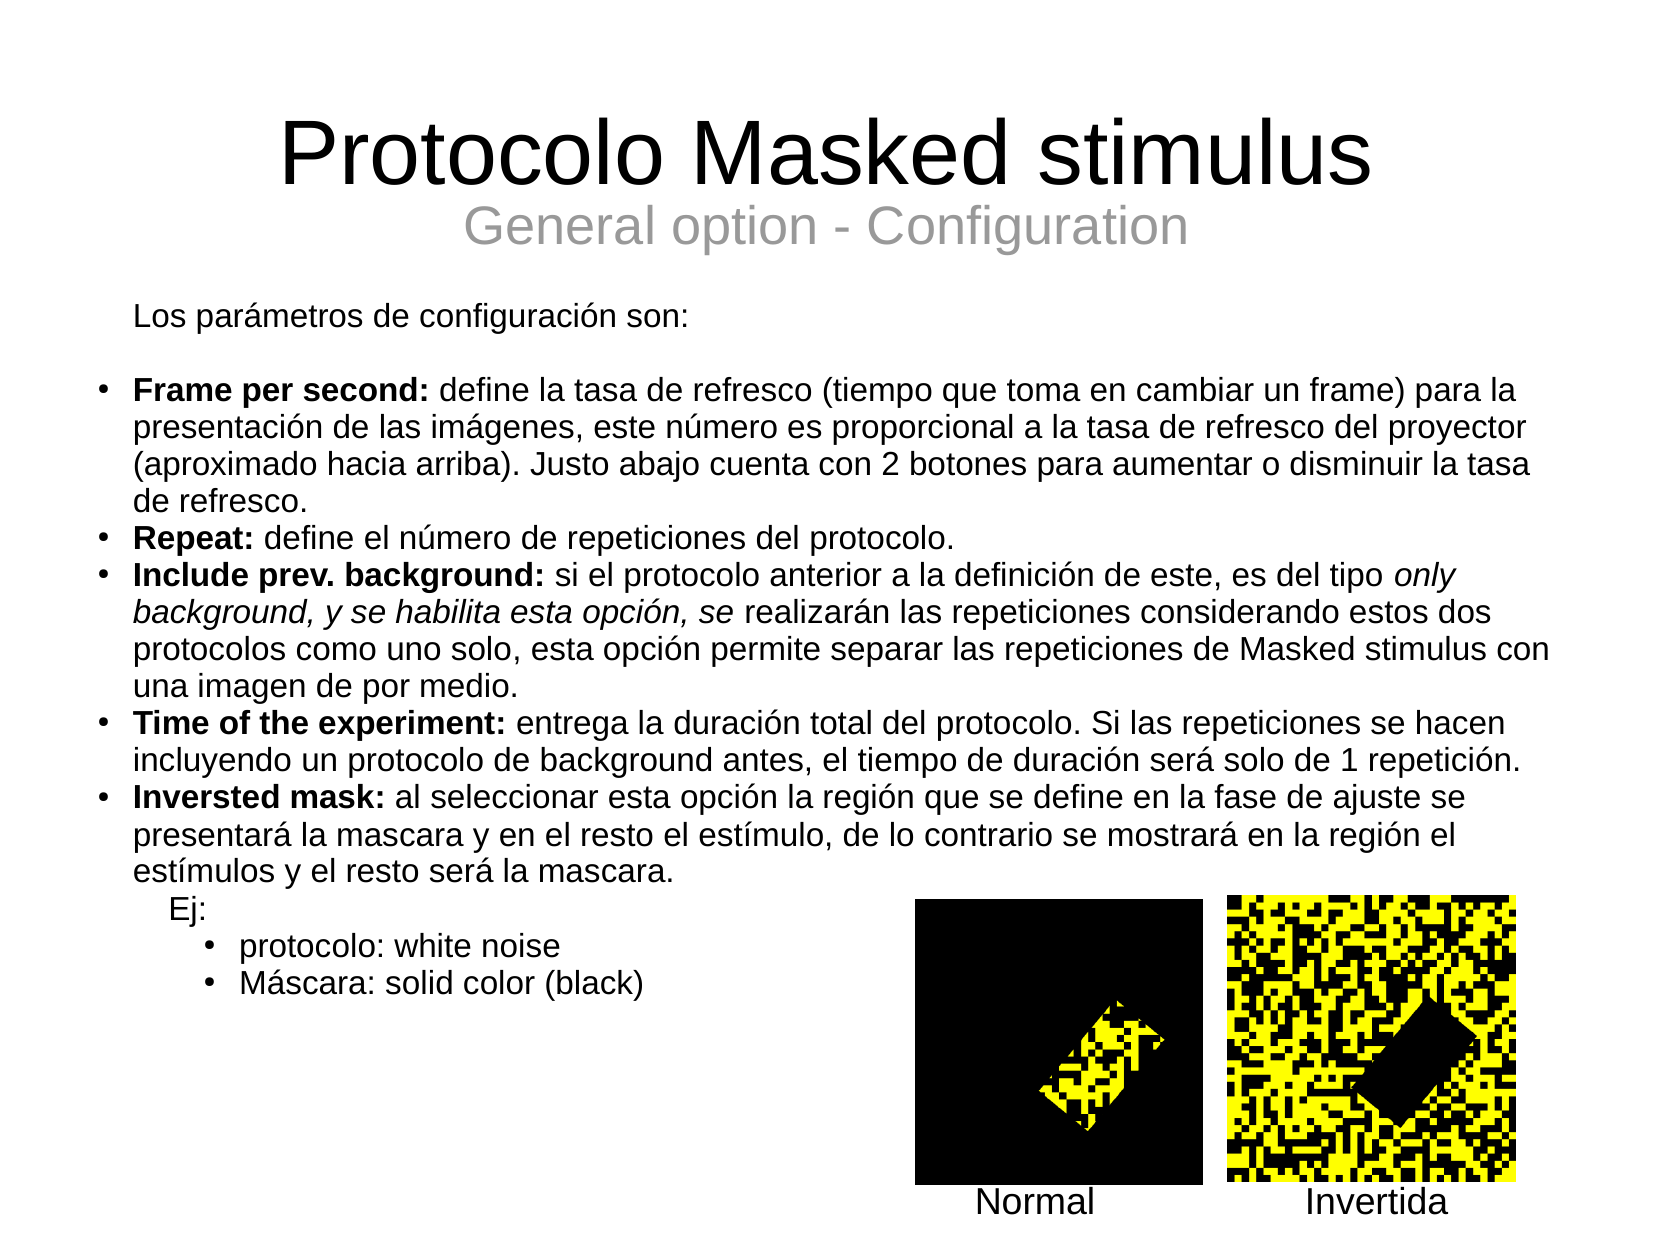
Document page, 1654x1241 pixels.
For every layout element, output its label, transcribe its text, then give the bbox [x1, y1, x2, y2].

text_box Normal [960, 1173, 1111, 1231]
picture [1227, 895, 1516, 1182]
title Protocolo Masked stimulus [82, 49, 1571, 195]
title General option - Configuration [82, 195, 1571, 257]
picture [915, 899, 1203, 1186]
text_box Invertida [1290, 1173, 1464, 1231]
text_box Los parámetros de configuración son: Frame per second: define la tasa de refresco (tiempo que toma en cambiar un frame) para la presentación de las imágenes, este número es proporcional a la tasa de refresco del proyector (aproximado hacia arriba). Justo abajo cuenta con 2 botones para aumentar o disminuir la tasa de refresco. Repeat: define el número de repeticiones del protocolo. Include prev. background: si el protocolo anterior a la definición de este, es del tipo only background, y se habilita esta opción, se realizarán las repeticiones considerando estos dos protocolos como uno solo, esta opción permite separar las repeticiones de Masked stimulus con una imagen de por medio. Time of the experiment: entrega la duración total del protocolo. Si las repeticiones se hacen incluyendo un protocolo de background antes, el tiempo de duración será solo de 1 repetición. Inversted mask: al seleccionar esta opción la región que se define en la fase de ajuste se presentará la mascara y en el resto el estímulo, de lo contrario se mostrará en la región el estímulos y el resto será la mascara. Ej: protocolo: white noise Máscara: solid color (black) [82, 290, 1576, 1093]
